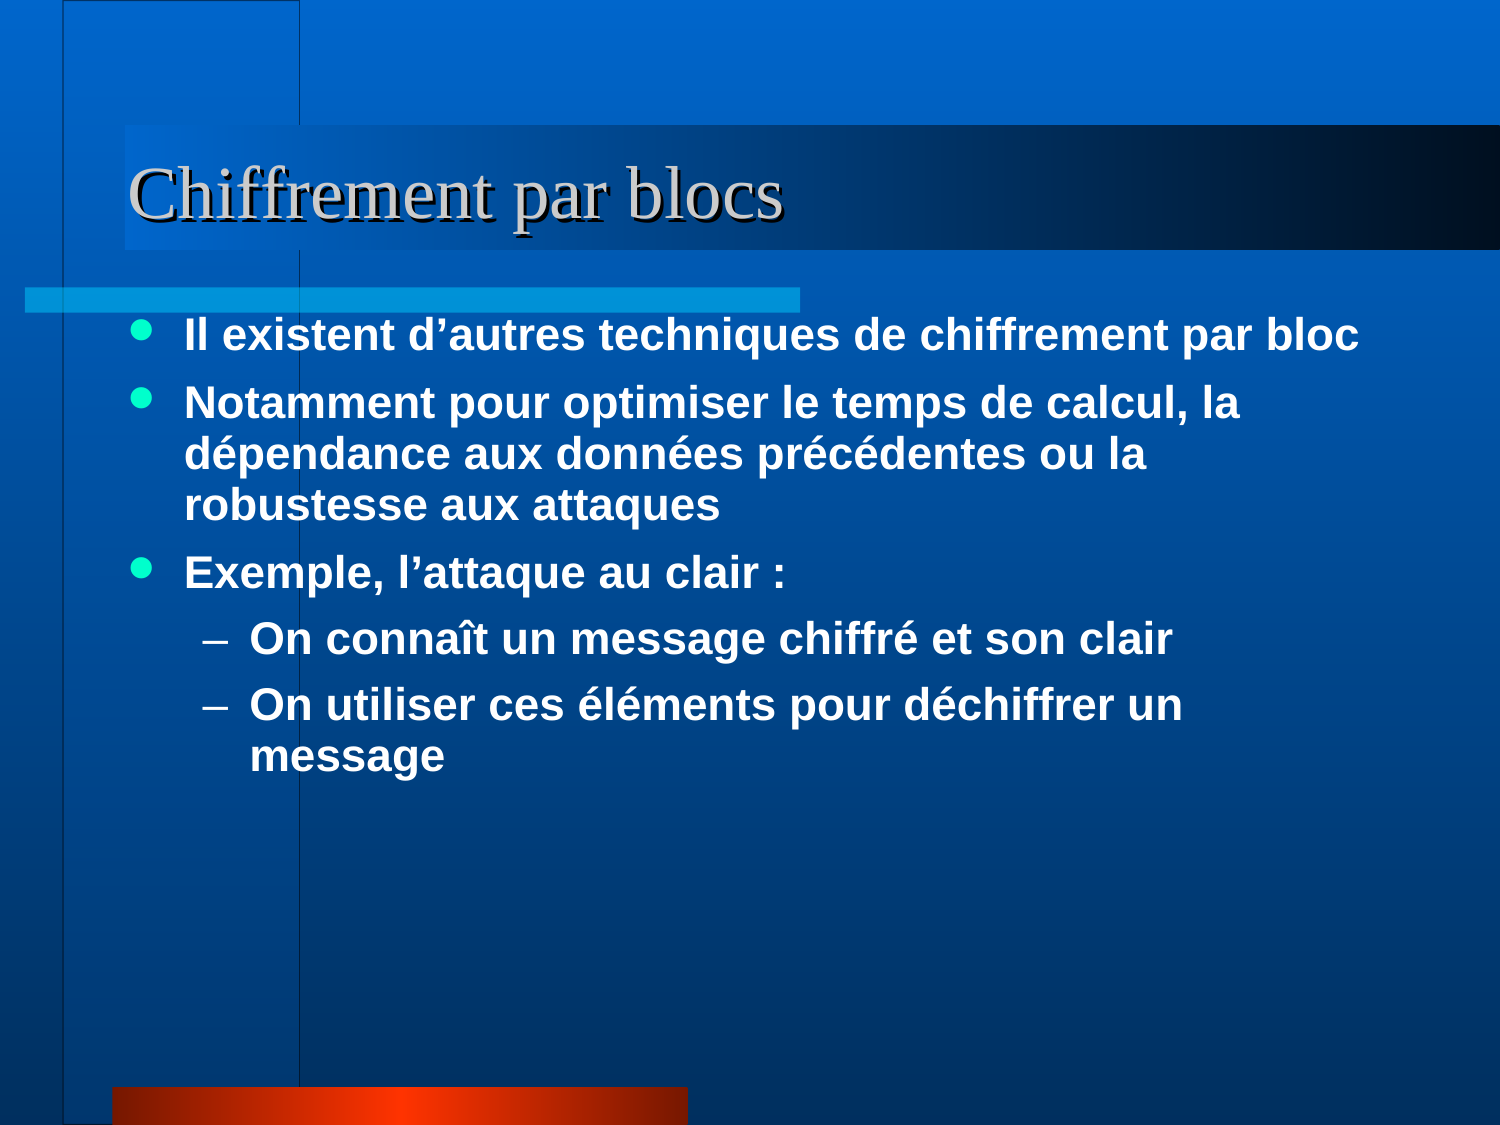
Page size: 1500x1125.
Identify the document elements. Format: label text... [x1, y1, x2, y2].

list Il existent d’autres techniques de chiffrement par bloc Notamment pour optimiser le temps de calcul, la dépendance aux données précédentes ou la robustesse aux attaques Exemple, l’attaque au clair : On connaît un message chiffré et son clair On utiliser ces éléments pour déchiffrer un message [112, 301, 1388, 1071]
title Chiffrement par blocs [112, 99, 1388, 288]
